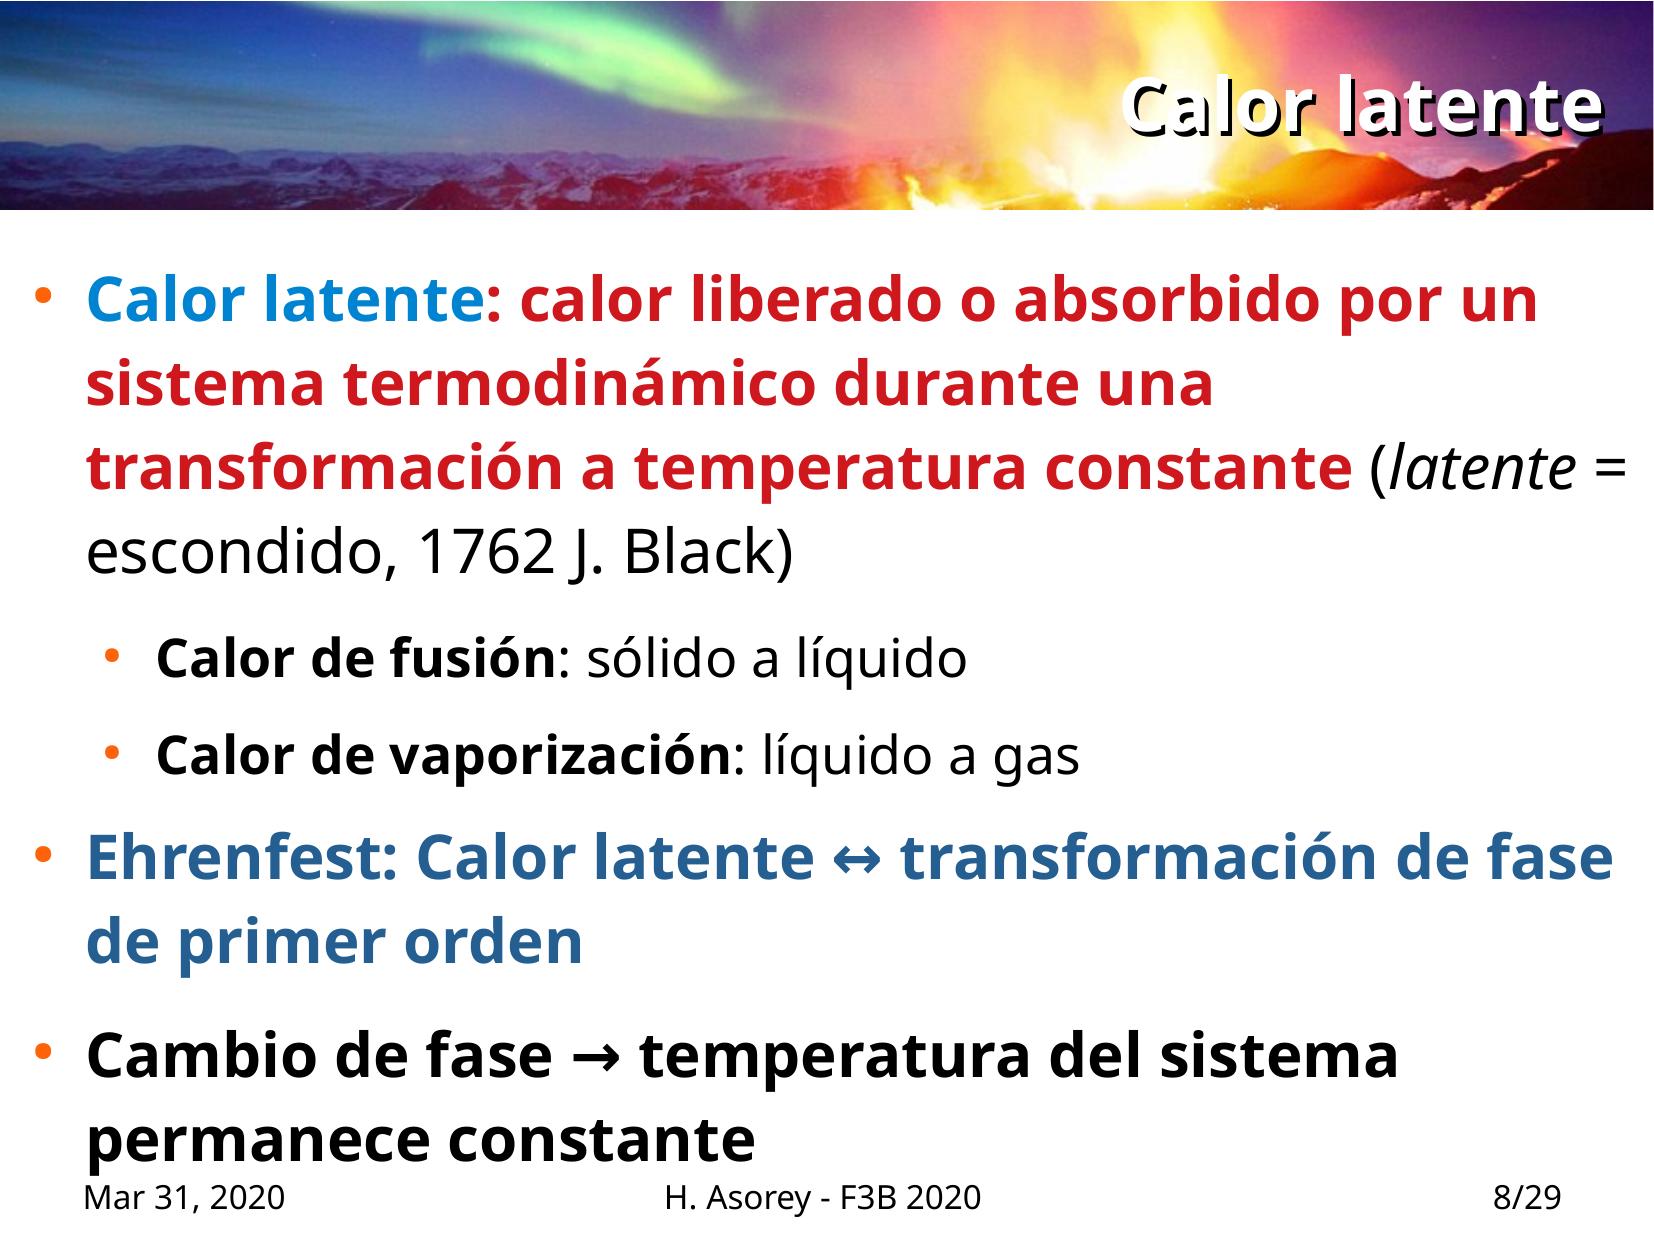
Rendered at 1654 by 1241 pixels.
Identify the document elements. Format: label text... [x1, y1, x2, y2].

title Calor latente [45, 15, 1606, 191]
list Calor latente: calor liberado o absorbido por un sistema termodinámico durante una transformación a temperatura constante (latente = escondido, 1762 J. Black) Calor de fusión: sólido a líquido Calor de vaporización: líquido a gas Ehrenfest: Calor latente ↔ transformación de fase de primer orden Cambio de fase → temperatura del sistema permanece constante [15, 255, 1636, 1186]
picture [0, 1, 1654, 210]
